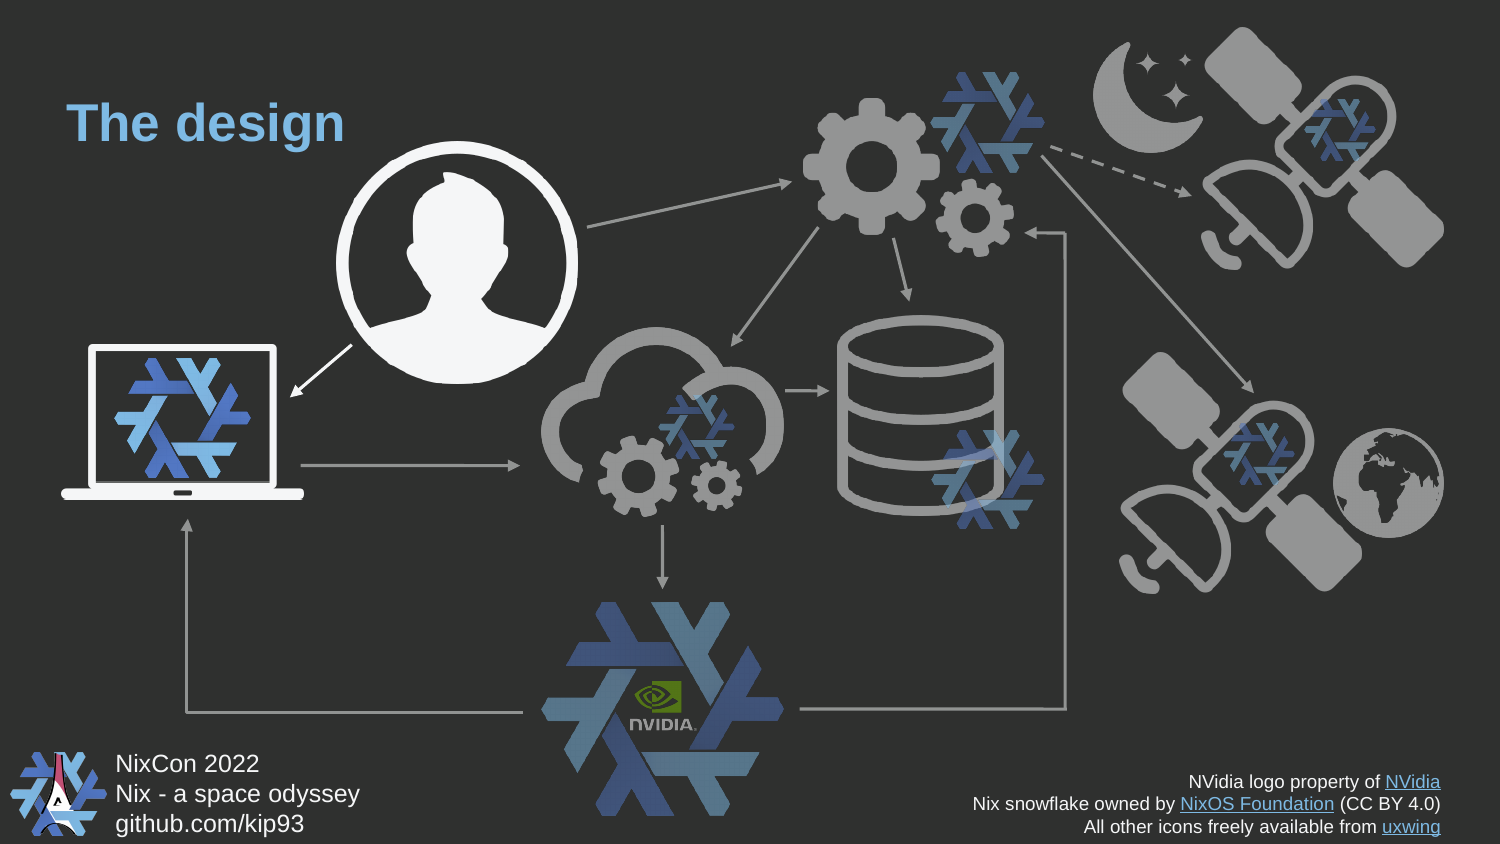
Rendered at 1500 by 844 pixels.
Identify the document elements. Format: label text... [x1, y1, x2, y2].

text_box NVidia logo property of NVidia Nix snowflake owned by NixOS Foundation (CC BY 4.0) All other icons freely available from uxwing [403, 754, 1456, 844]
picture [837, 315, 1045, 529]
picture [1119, 352, 1444, 594]
picture [61, 344, 304, 500]
picture [803, 72, 1045, 257]
picture [10, 752, 107, 836]
picture [336, 141, 784, 517]
picture [541, 602, 784, 816]
title The design [1444, 72, 1449, 167]
title The design [51, 72, 930, 167]
picture [1093, 27, 1444, 270]
title The design [1045, 72, 1201, 167]
